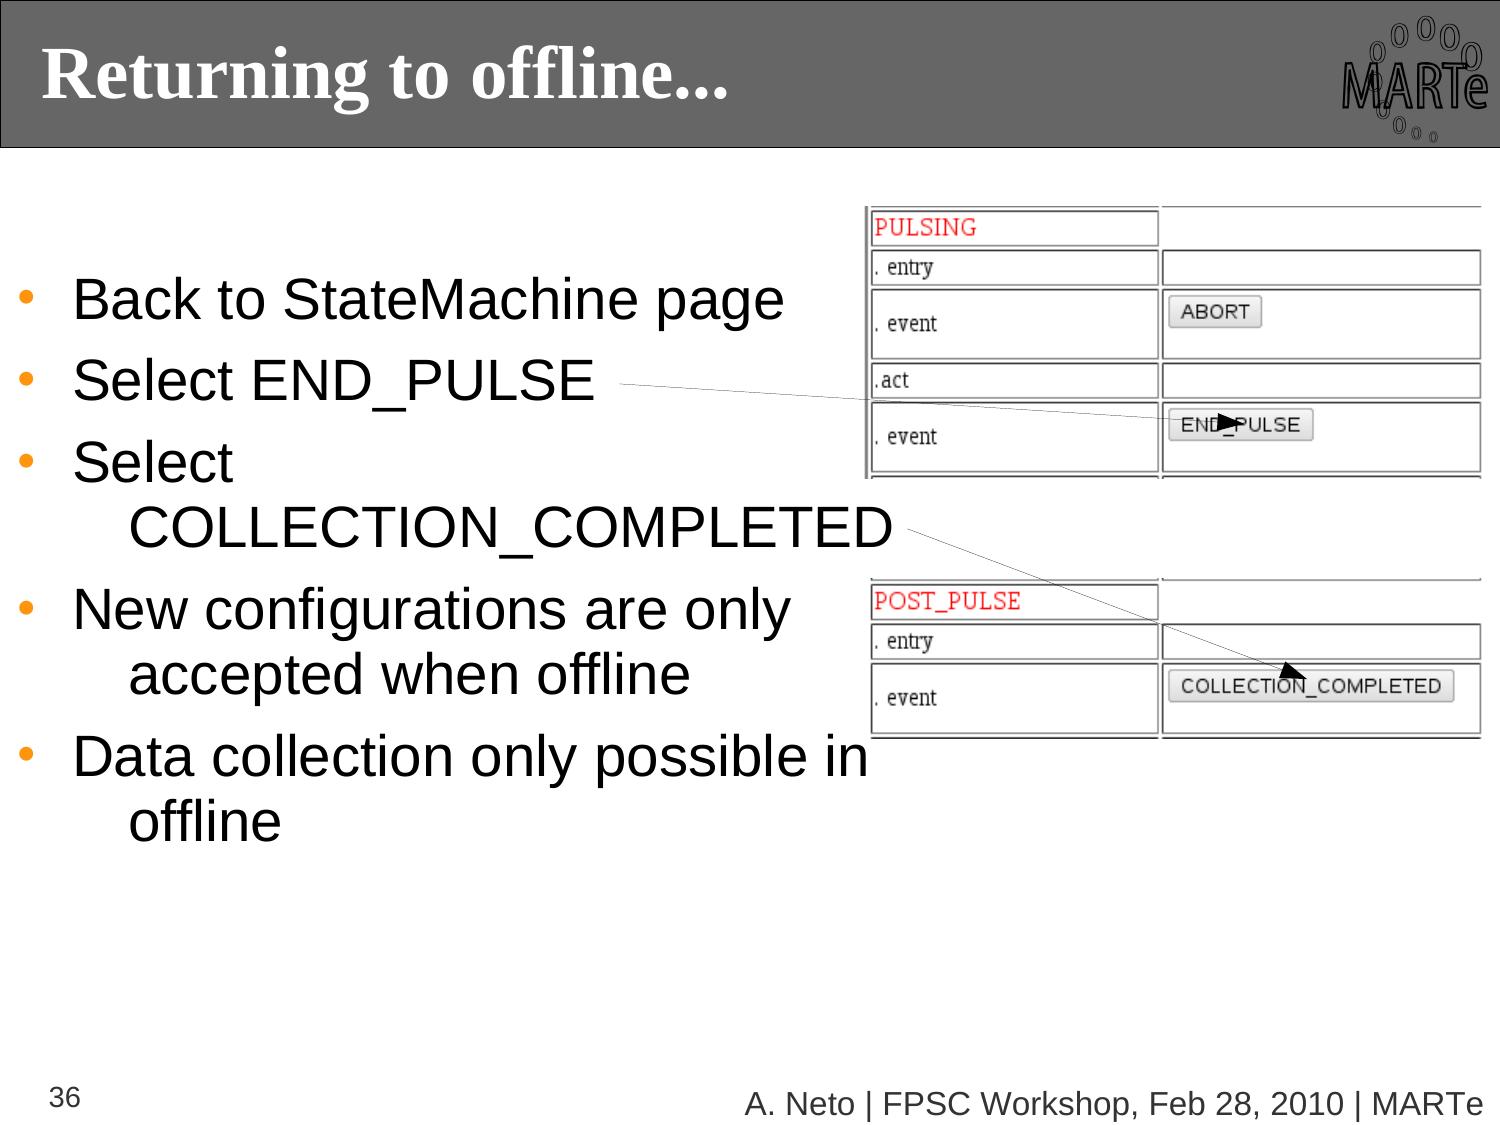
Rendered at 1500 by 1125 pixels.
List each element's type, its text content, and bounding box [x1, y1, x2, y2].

title Returning to offline... [41, 0, 1329, 148]
picture [945, 578, 1483, 739]
picture [1340, 0, 1489, 148]
list Back to StateMachine page Select END_PULSE Select COLLECTION_COMPLETED New configurations are only accepted when offline Data collection only possible in offline [15, 262, 945, 995]
picture [862, 206, 1483, 479]
